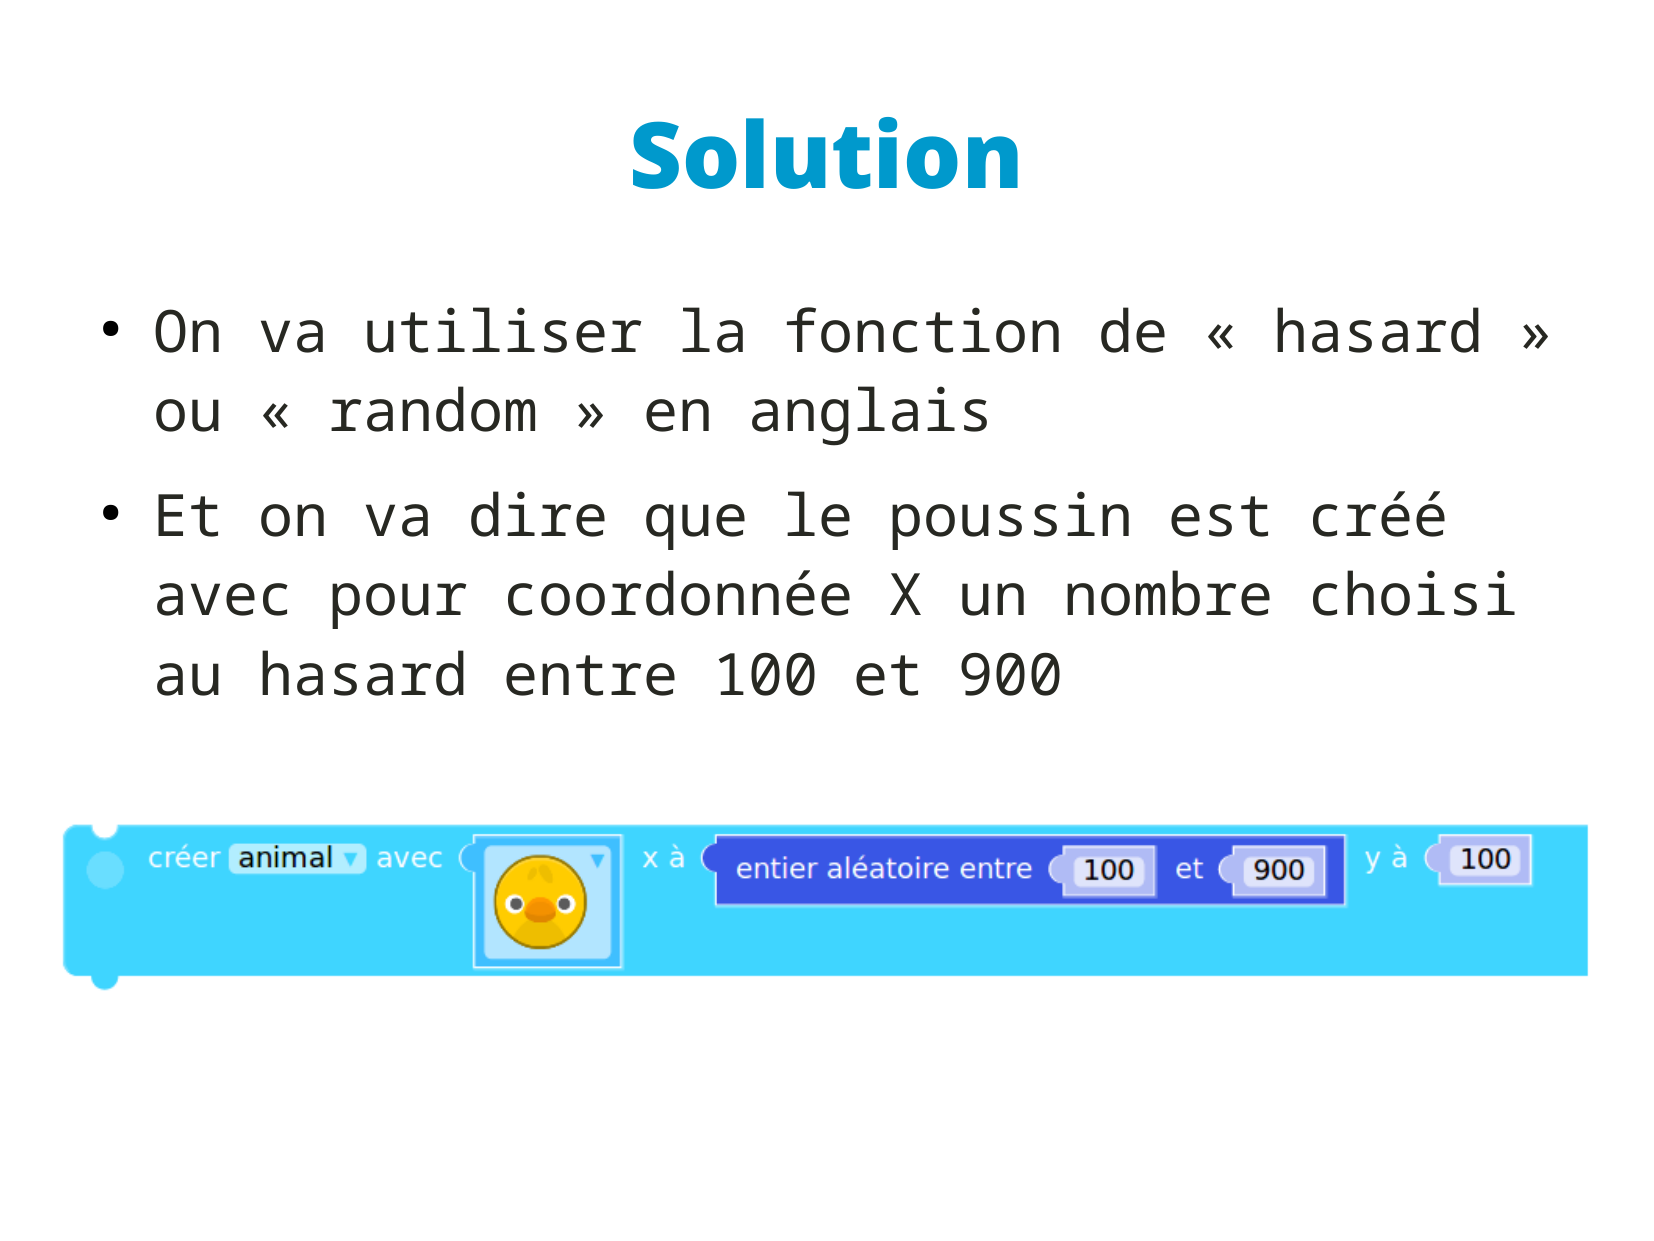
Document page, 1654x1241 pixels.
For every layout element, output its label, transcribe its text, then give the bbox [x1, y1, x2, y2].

picture [43, 814, 1610, 1014]
title Solution [82, 49, 1571, 257]
list On va utiliser la fonction de « hasard » ou « random » en anglais Et on va dire que le poussin est créé avec pour coordonnée X un nombre choisi au hasard entre 100 et 900 [82, 290, 1571, 814]
